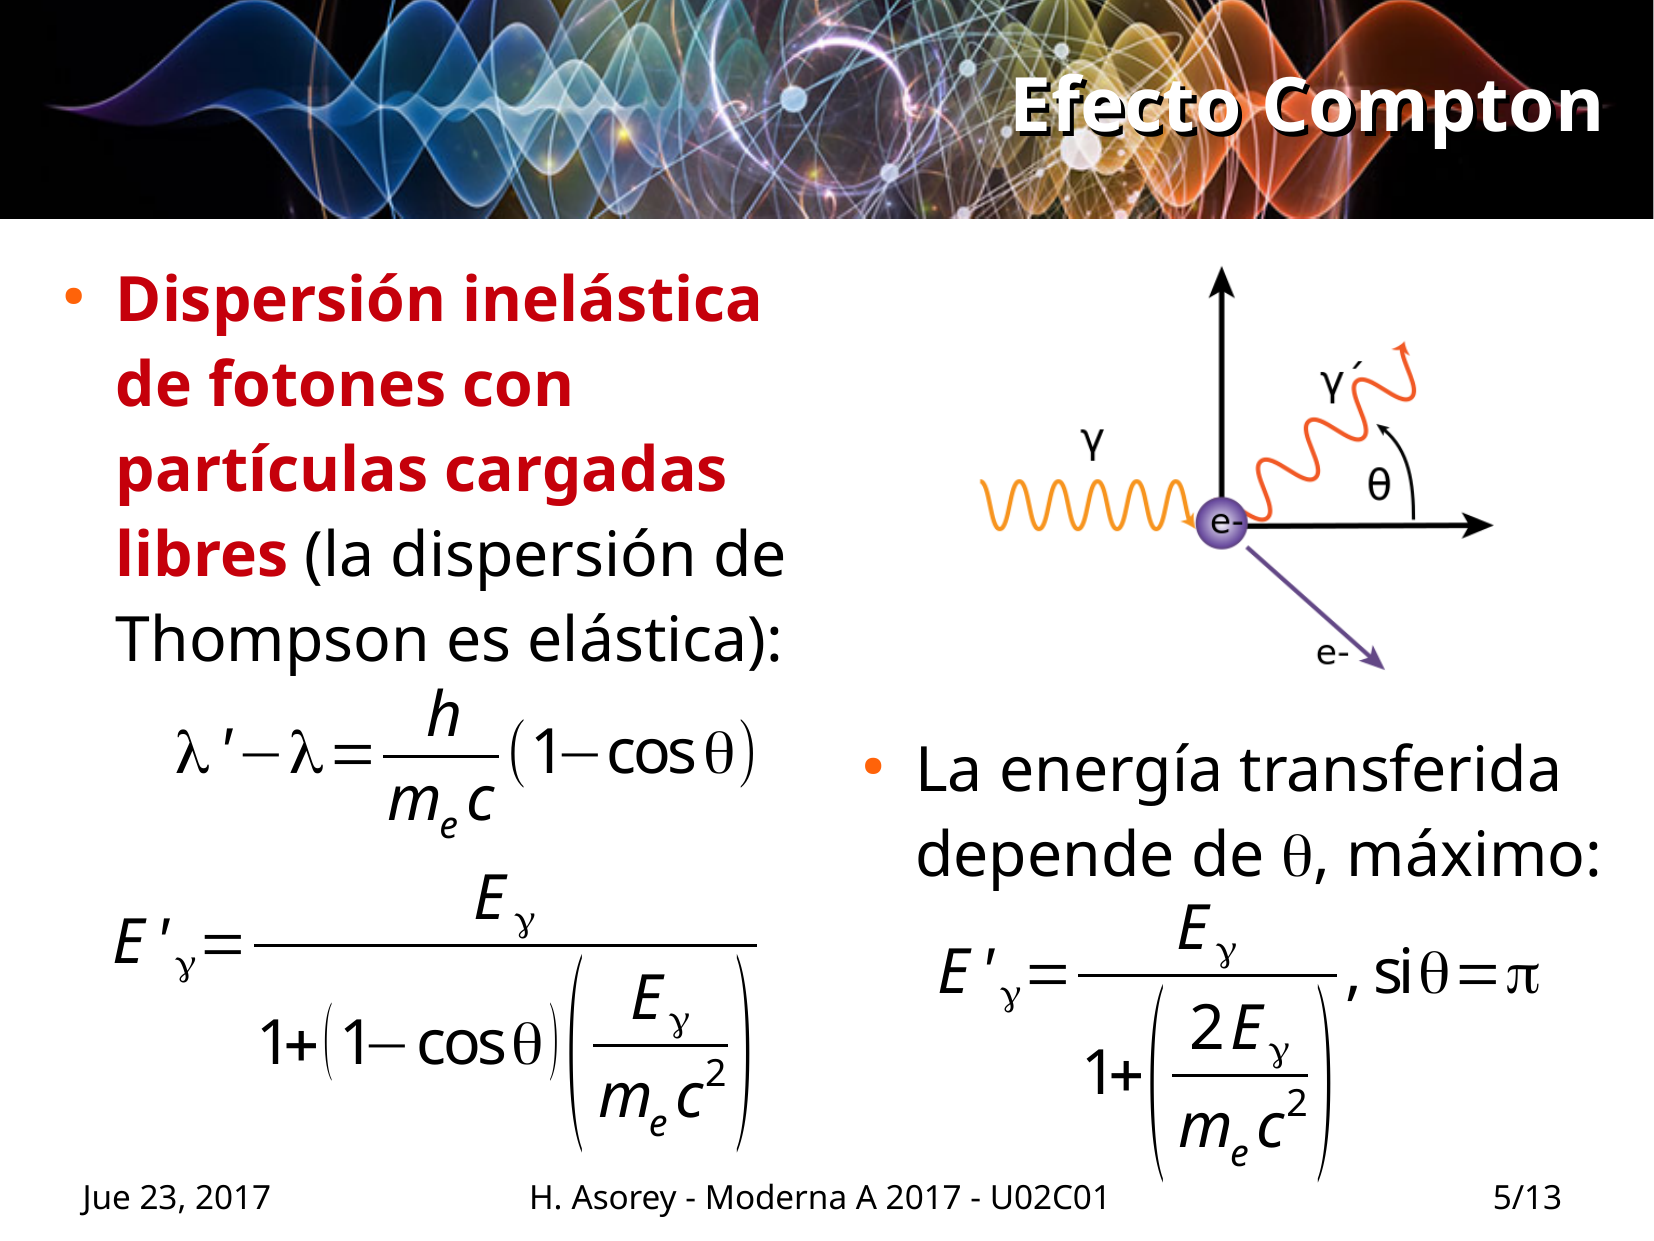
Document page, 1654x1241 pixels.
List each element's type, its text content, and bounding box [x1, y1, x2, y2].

chart [167, 675, 766, 848]
title Efecto Compton [45, 15, 1606, 191]
picture [0, 0, 1654, 219]
list Dispersión inelástica de fotones con partículas cargadas libres (la dispersión de Thompson es elástica): [45, 255, 807, 1156]
picture [955, 254, 1495, 685]
chart [930, 888, 1549, 1186]
list La energía transferida depende de q, máximo: [844, 725, 1606, 1155]
chart [105, 858, 766, 1156]
